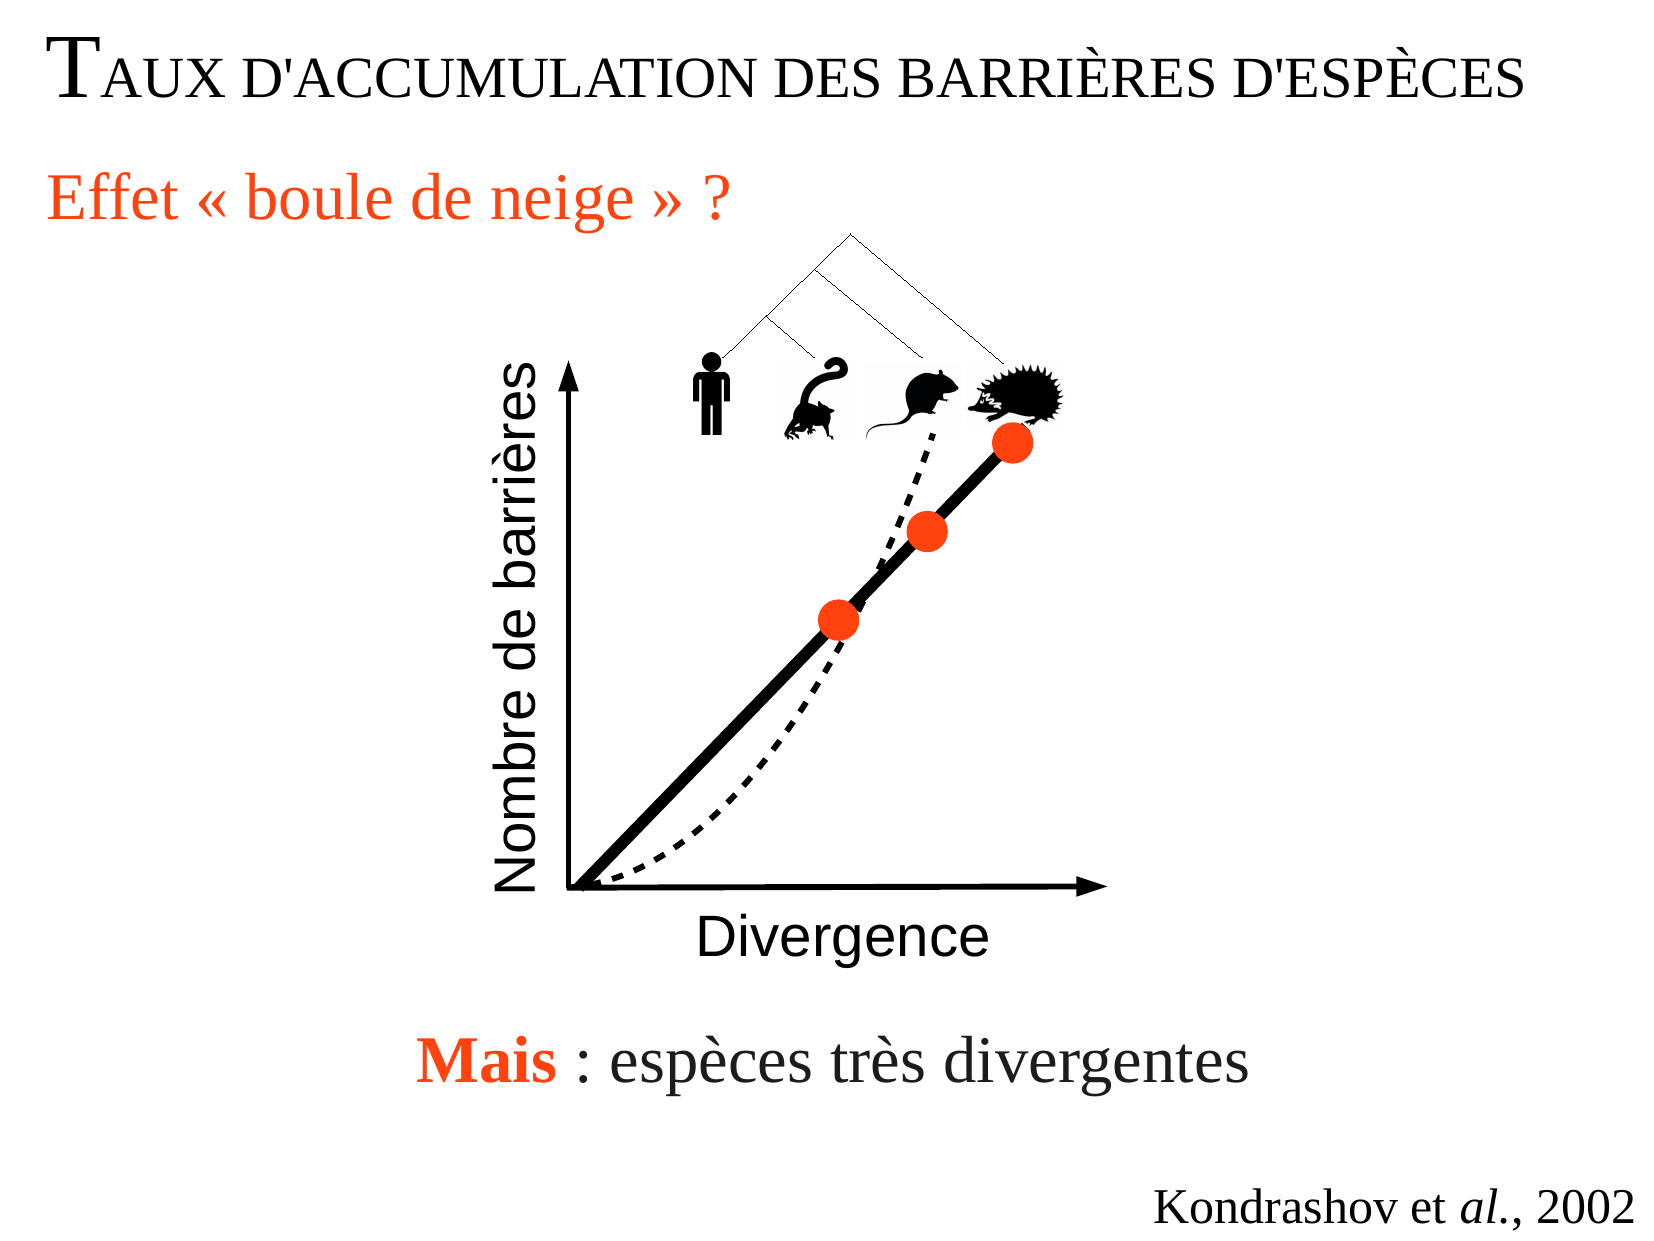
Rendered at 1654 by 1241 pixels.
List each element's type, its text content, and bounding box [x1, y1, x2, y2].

text_box Divergence [681, 896, 1007, 977]
text_box [820, 602, 857, 638]
text_box Effet « boule de neige » ? [31, 152, 1568, 242]
text_box [994, 425, 1031, 461]
picture [861, 363, 962, 441]
picture [775, 357, 857, 440]
text_box Kondrashov et al., 2002 [1071, 1171, 1651, 1241]
picture [693, 352, 730, 435]
text_box Nombre de barrières [474, 345, 555, 912]
text_box Mais : espèces très divergentes [401, 1015, 1645, 1105]
text_box TAUX D'ACCUMULATION DES BARRIÈRES D'ESPÈCES [30, 8, 1543, 126]
picture [965, 362, 1066, 428]
text_box [909, 513, 945, 550]
